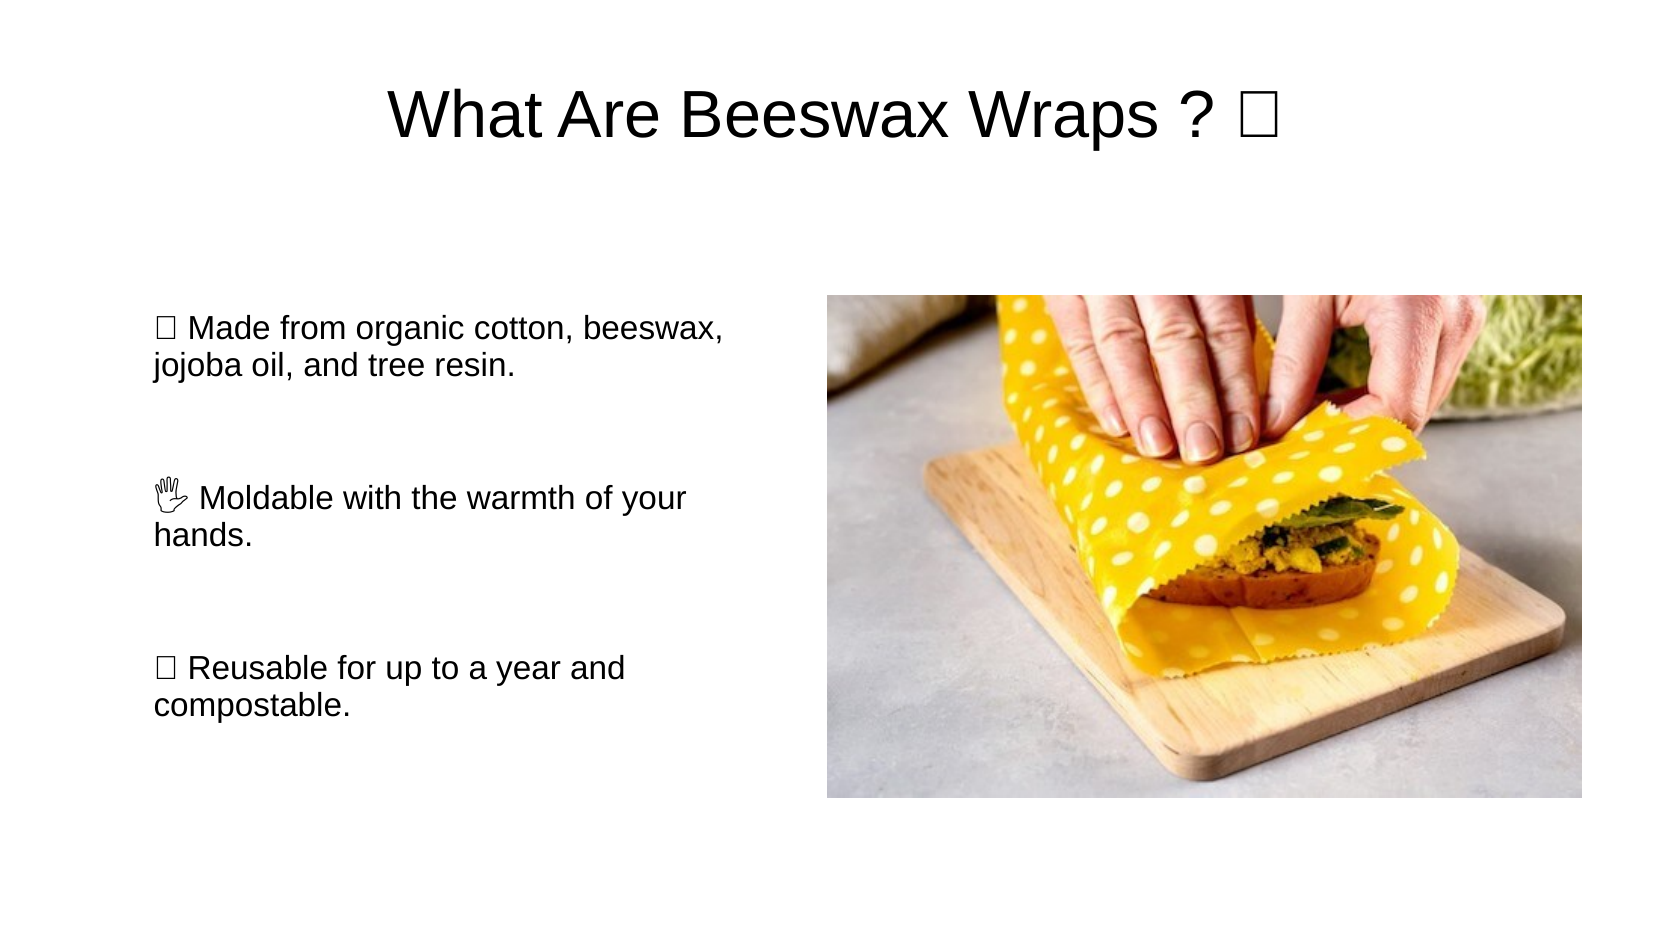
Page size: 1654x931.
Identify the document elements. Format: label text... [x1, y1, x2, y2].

title What Are Beeswax Wraps ? 🍯 [82, 37, 1571, 193]
list 🌿 Made from organic cotton, beeswax, jojoba oil, and tree resin. 🖐️ Moldable with the warmth of your hands. 🔄 Reusable for up to a year and compostable. [82, 177, 739, 857]
picture [827, 295, 1582, 798]
